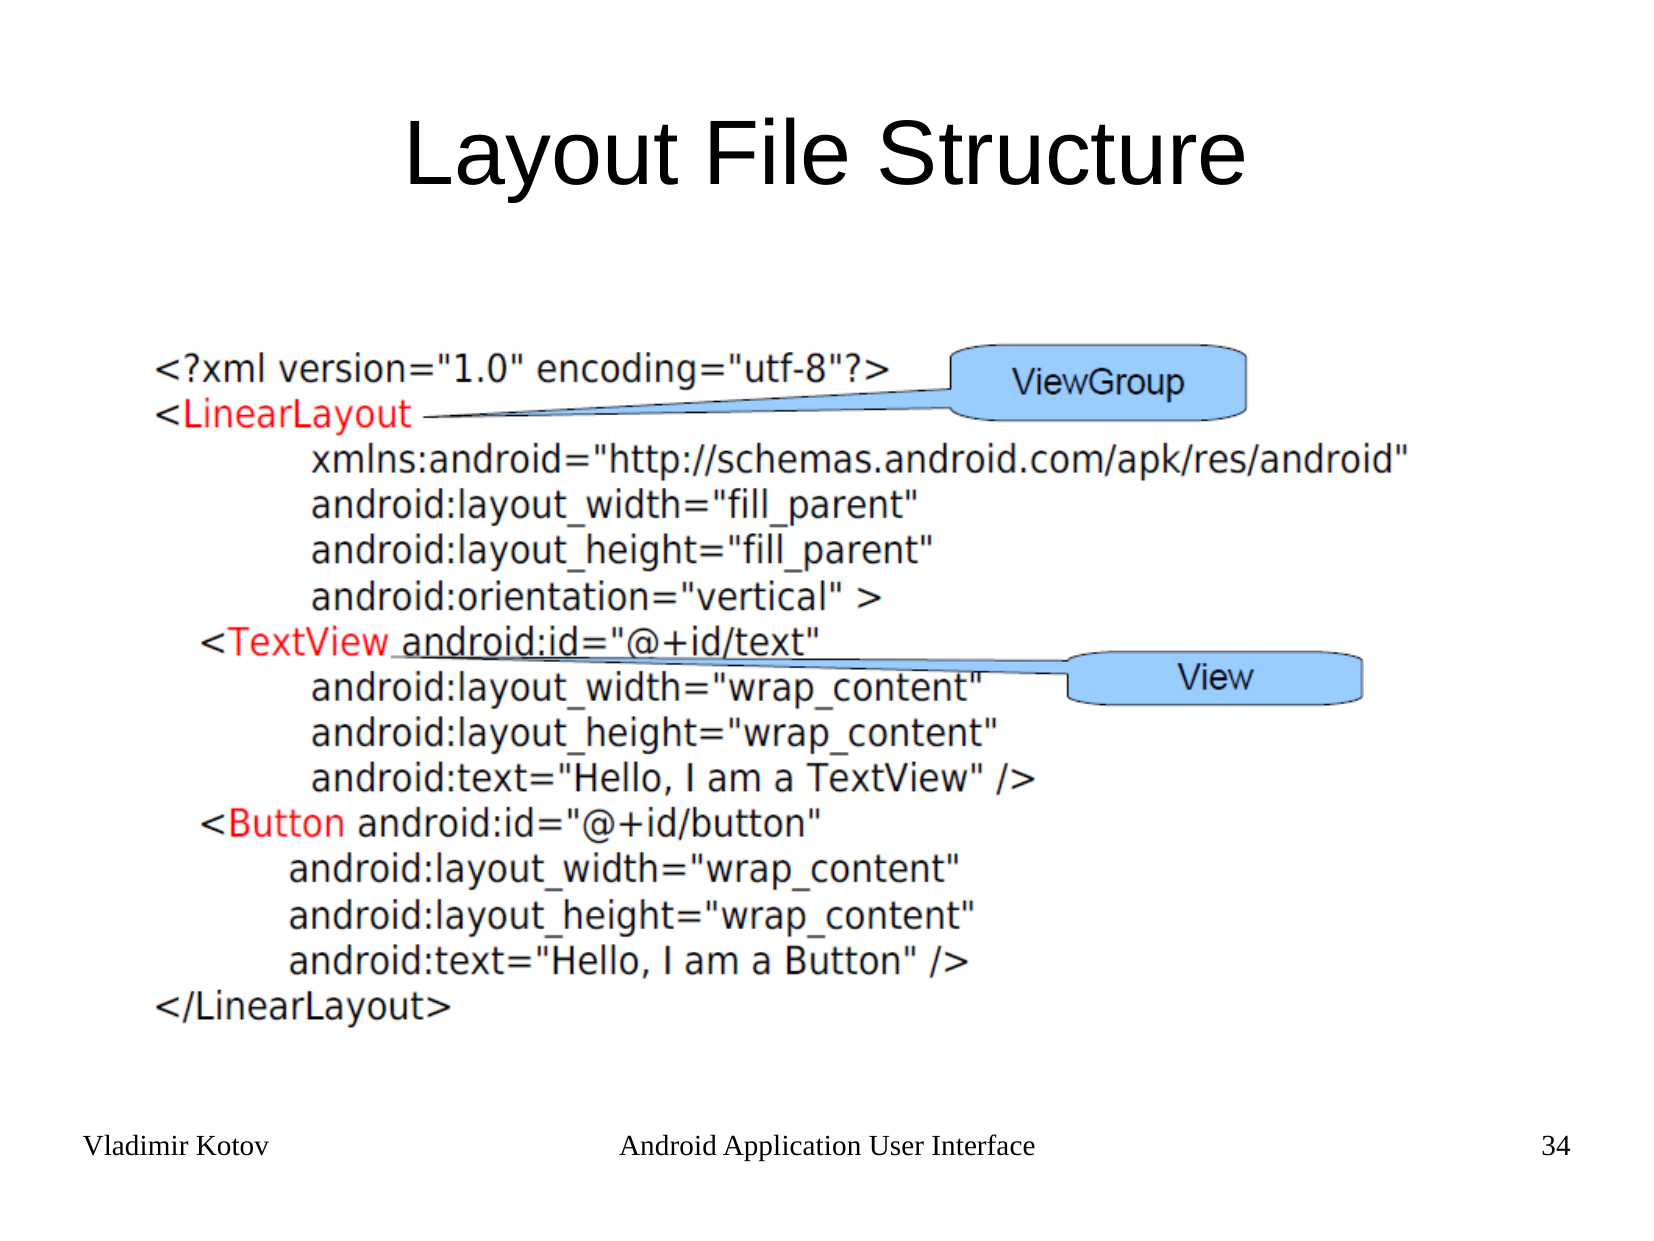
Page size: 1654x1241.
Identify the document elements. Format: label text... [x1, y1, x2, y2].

title Layout File Structure [82, 56, 1571, 250]
picture [138, 326, 1453, 1090]
